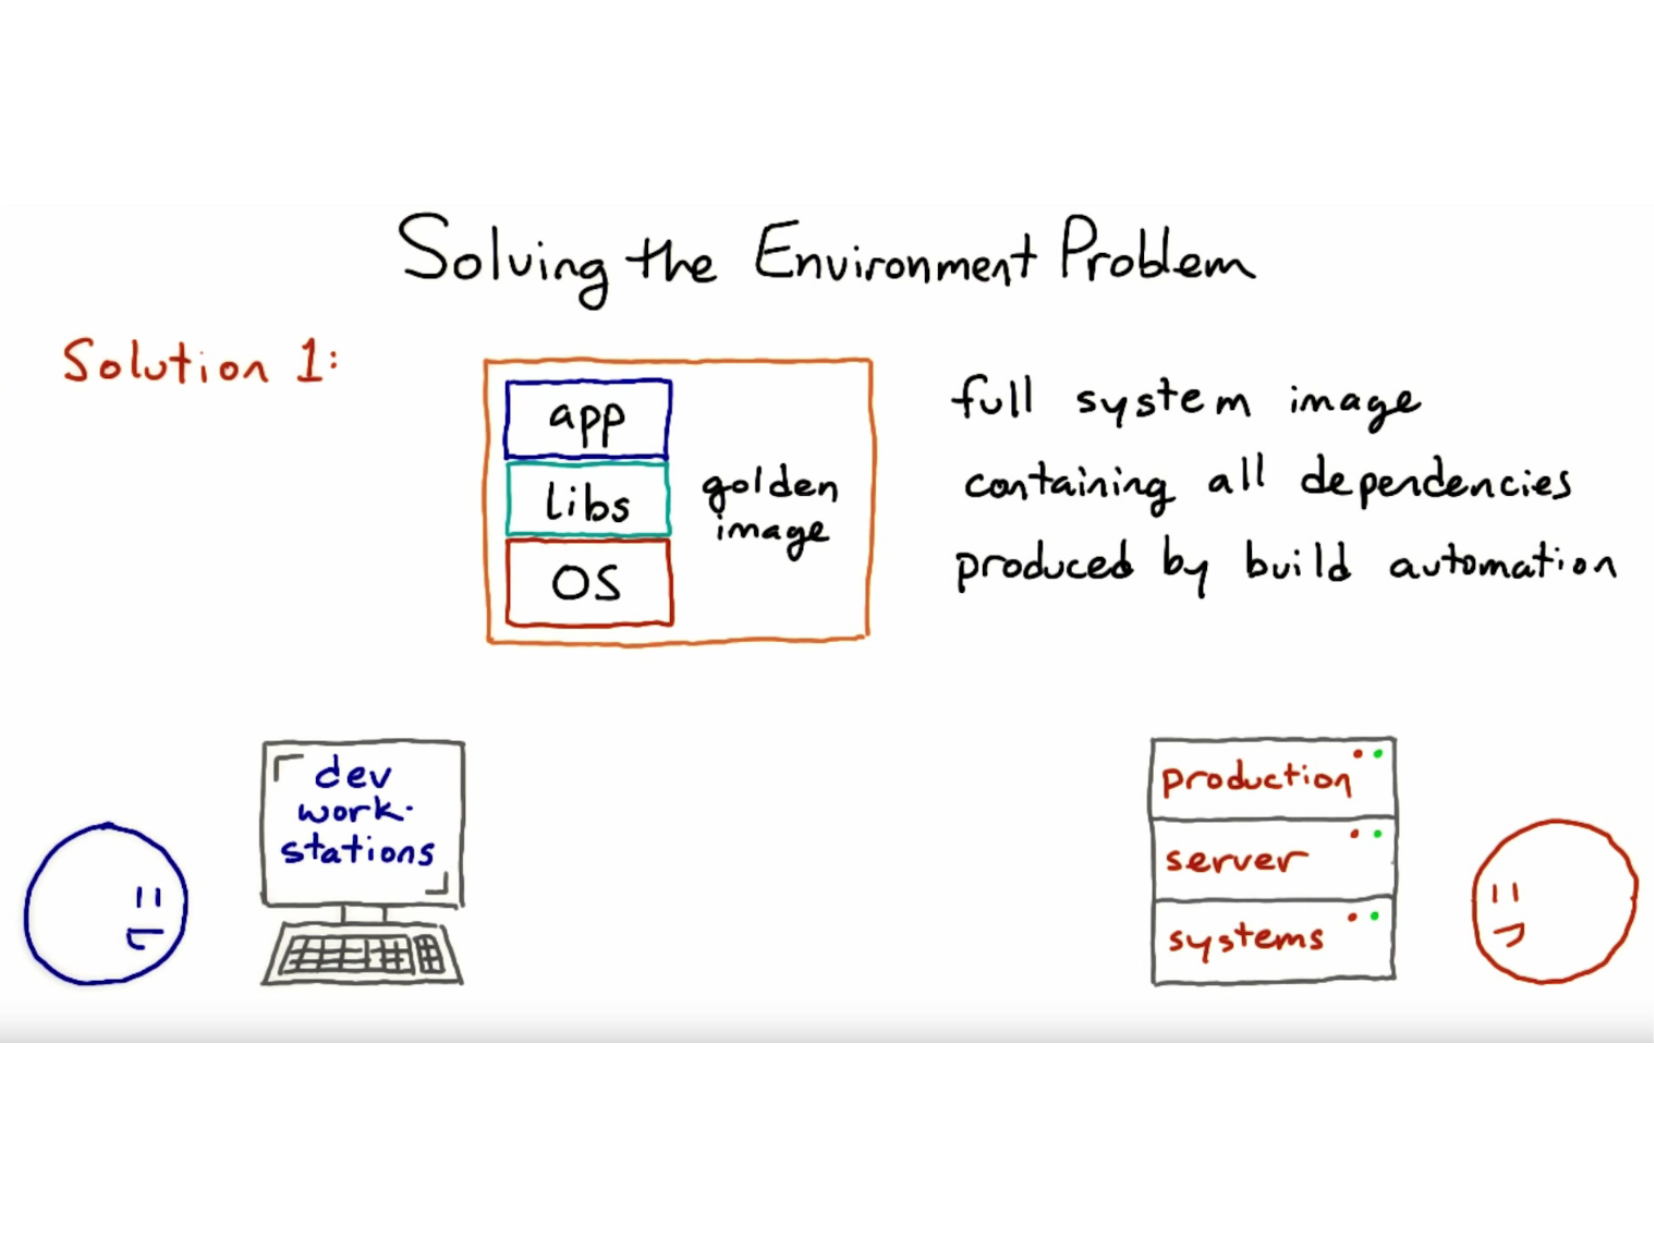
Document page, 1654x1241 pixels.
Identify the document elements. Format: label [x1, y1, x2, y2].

picture [0, 204, 1654, 1043]
